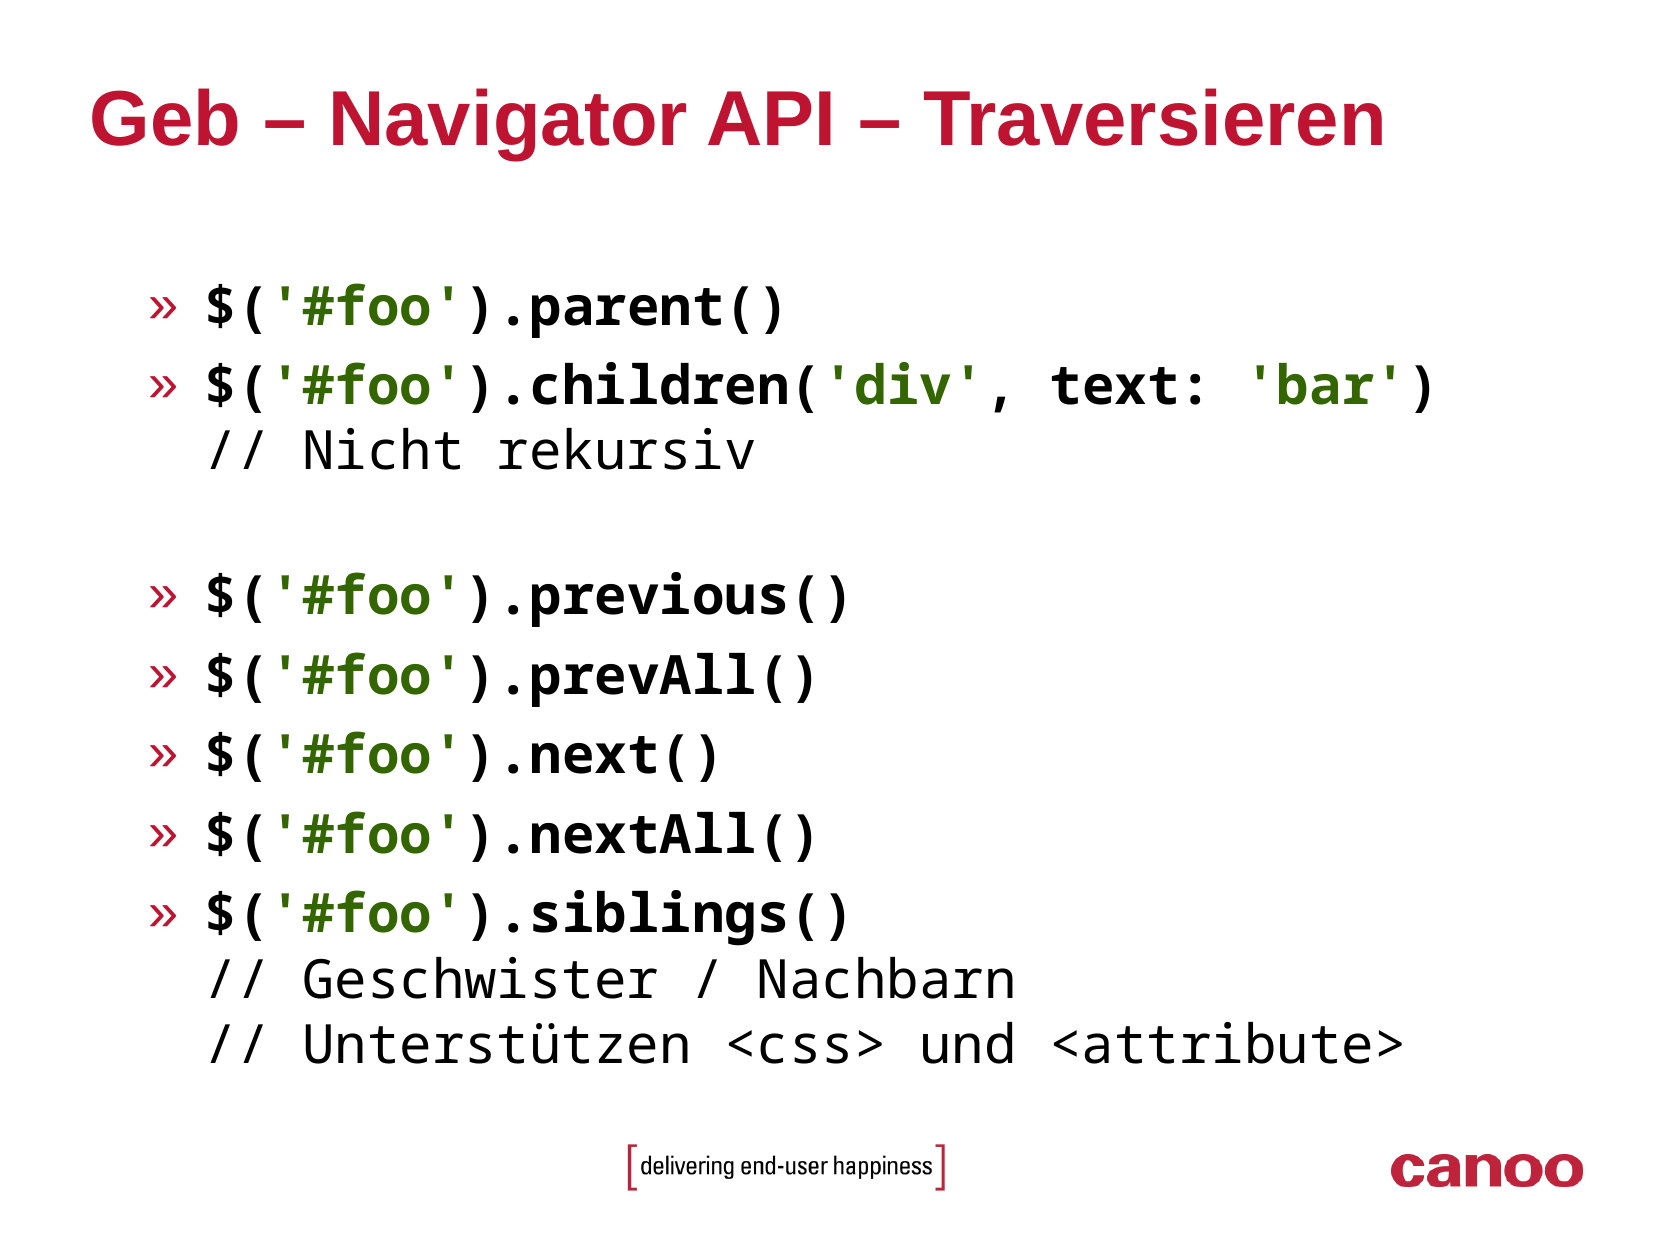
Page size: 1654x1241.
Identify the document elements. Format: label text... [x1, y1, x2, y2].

picture [1546, 1154, 1583, 1187]
title Geb – Navigator API – Traversieren [75, 60, 1591, 181]
list $('#foo').parent() $('#foo').children('div', text: 'bar') // Nicht rekursiv $('#foo').previous() $('#foo').prevAll() $('#foo').next() $('#foo').nextAll() $('#foo').siblings() // Geschwister / Nachbarn // Unterstützen <css> und <attribute> [134, 263, 1546, 1201]
